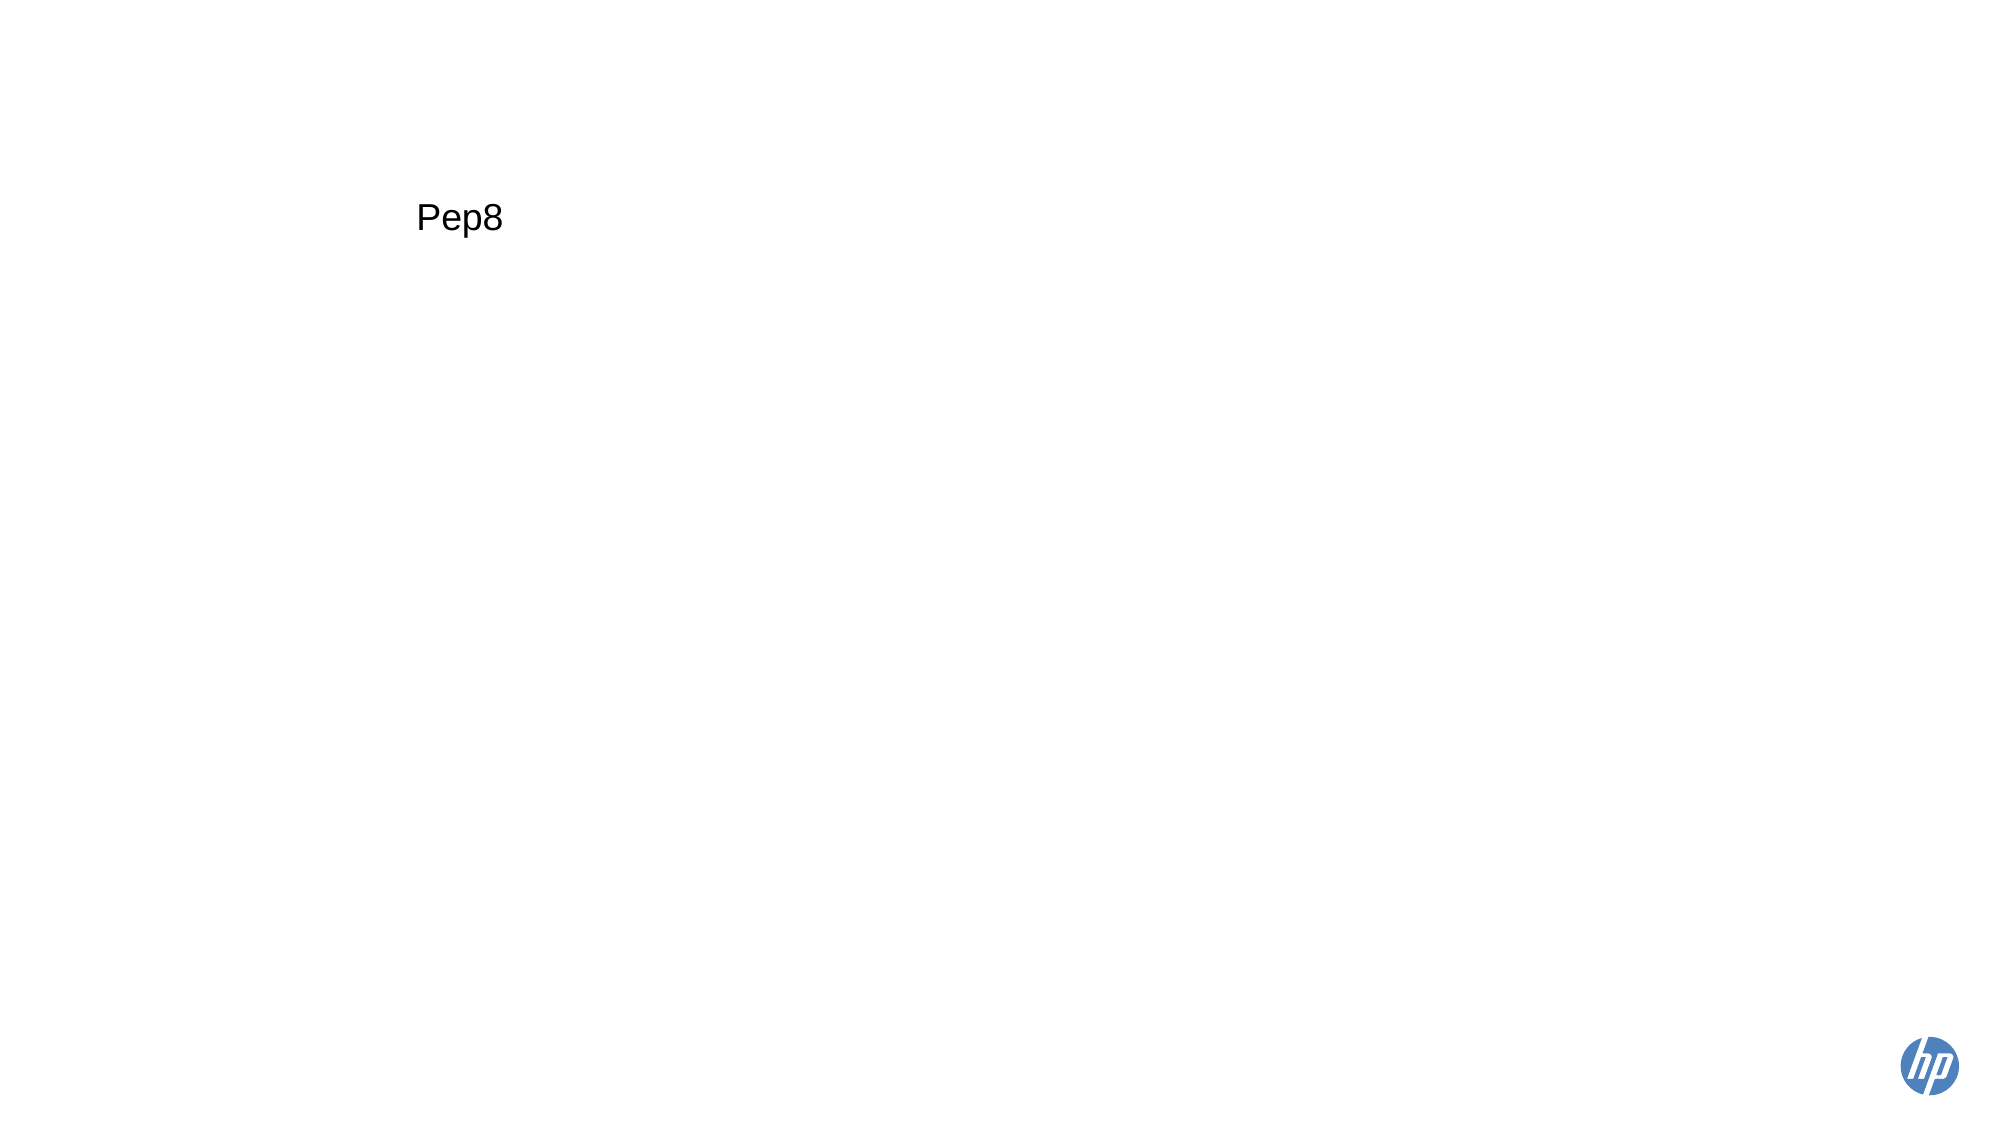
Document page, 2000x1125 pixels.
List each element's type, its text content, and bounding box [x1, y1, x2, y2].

text_box Pep8 [401, 188, 1217, 246]
